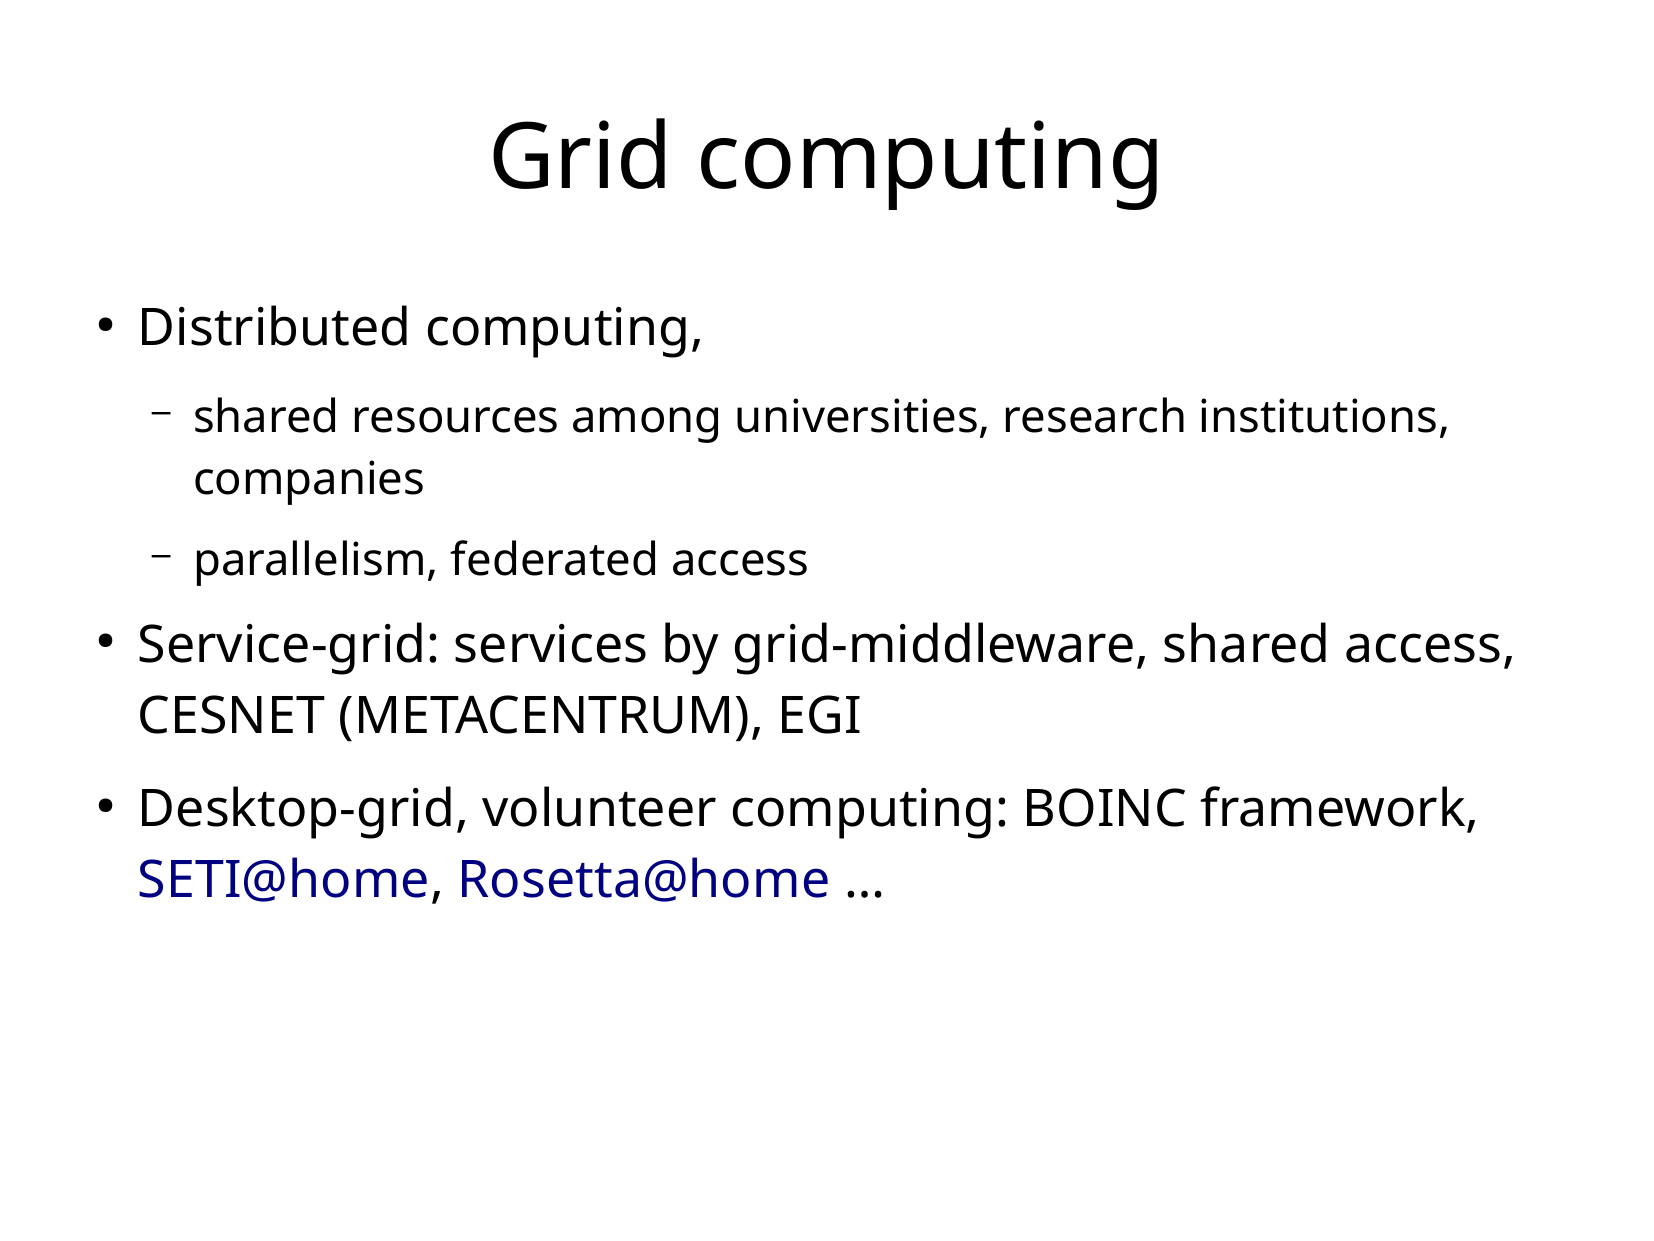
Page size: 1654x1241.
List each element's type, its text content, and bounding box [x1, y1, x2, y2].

title Grid computing [82, 49, 1571, 257]
list Distributed computing, shared resources among universities, research institutions, companies parallelism, federated access Service-grid: services by grid-middleware, shared access, CESNET (METACENTRUM), EGI Desktop-grid, volunteer computing: BOINC framework, SETI@home, Rosetta@home … [82, 290, 1571, 1010]
